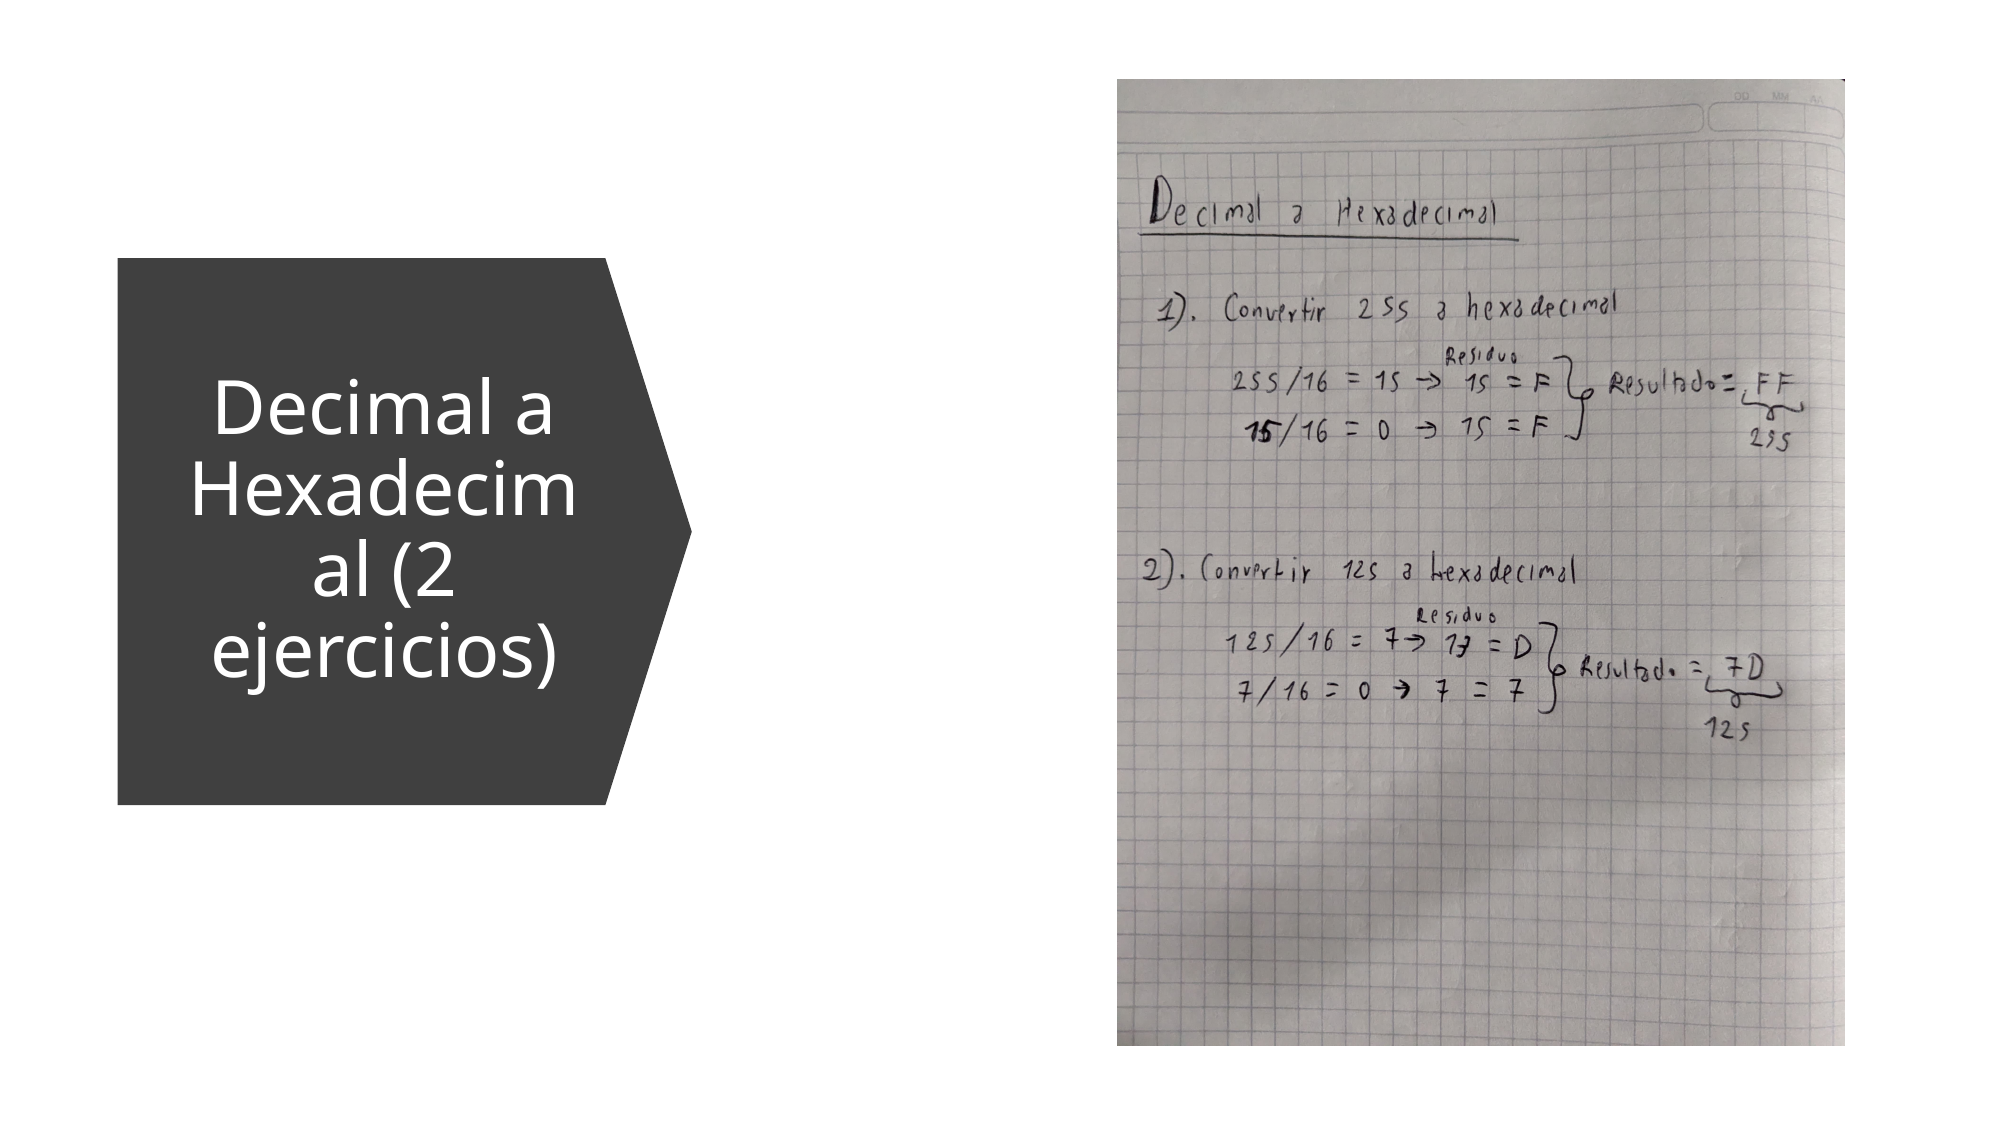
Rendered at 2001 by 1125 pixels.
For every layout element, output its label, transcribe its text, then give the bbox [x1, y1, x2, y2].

picture [1117, 79, 1845, 1046]
text_box [117, 258, 692, 806]
title Decimal a Hexadecimal (2 ejercicios) [168, 322, 601, 741]
